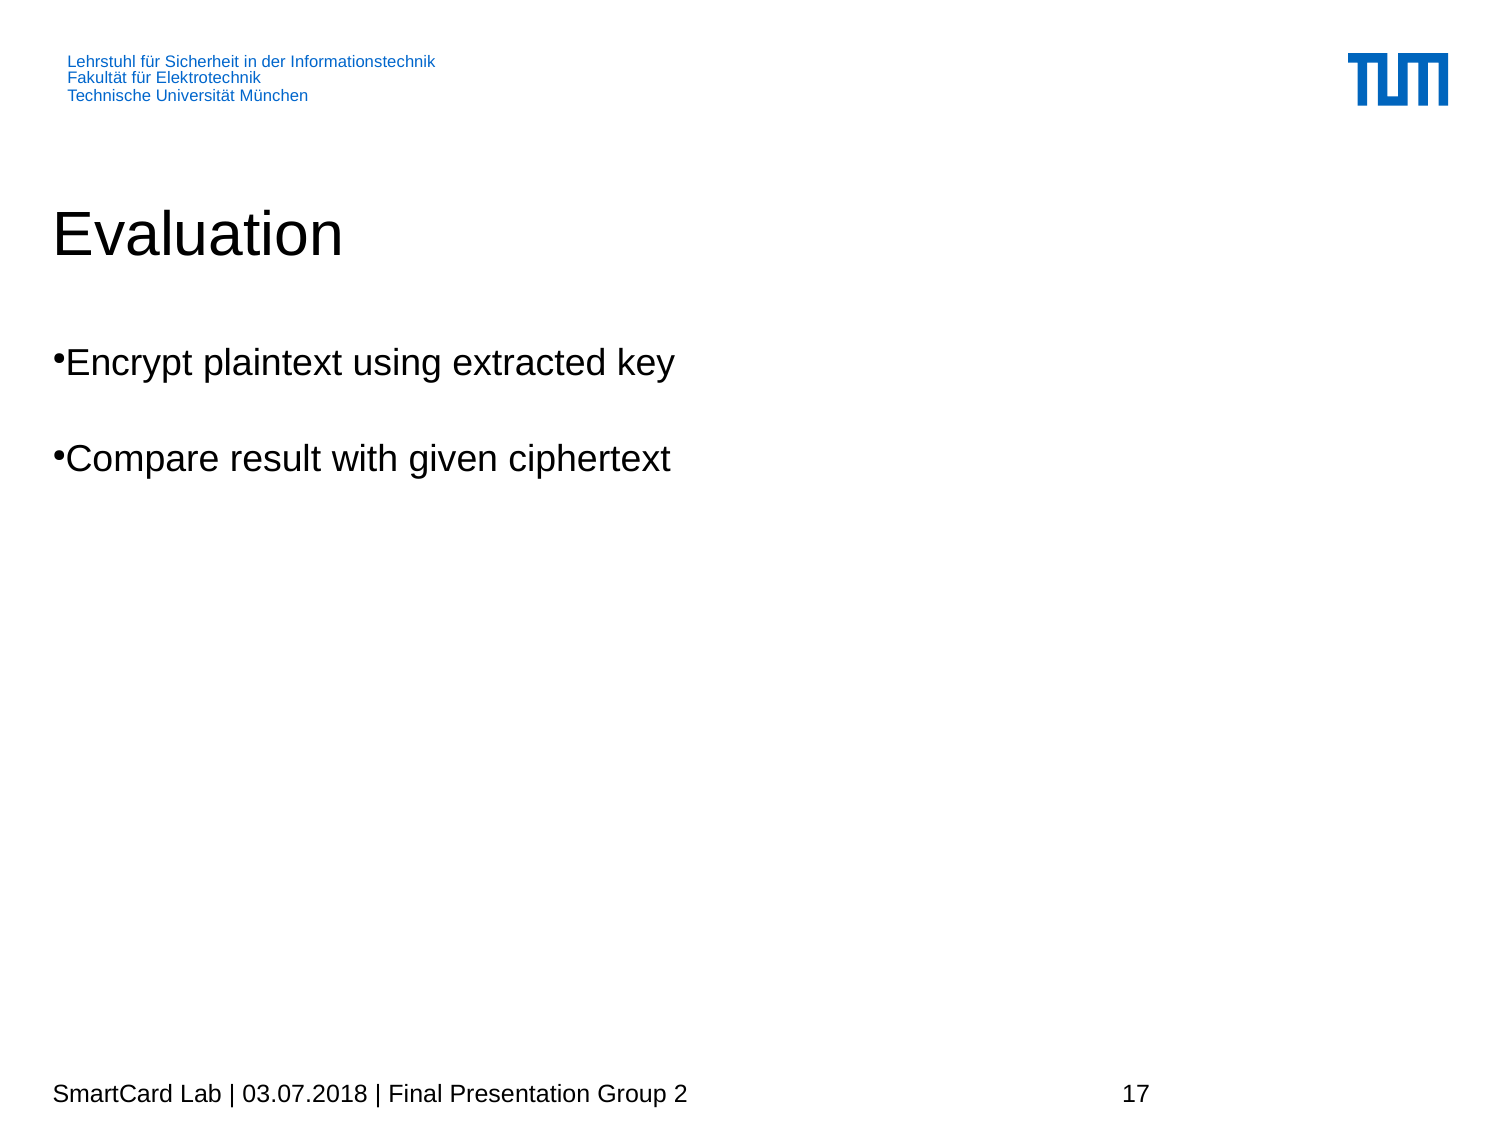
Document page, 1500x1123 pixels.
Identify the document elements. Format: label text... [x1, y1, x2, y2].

title Evaluation [52, 192, 1453, 268]
text_box SmartCard Lab | 03.07.2018 | Final Presentation Group 2 [52, 1062, 1116, 1123]
text_box <number> [1122, 1062, 1459, 1123]
list Encrypt plaintext using extracted key Compare result with given ciphertext [52, 330, 1453, 508]
